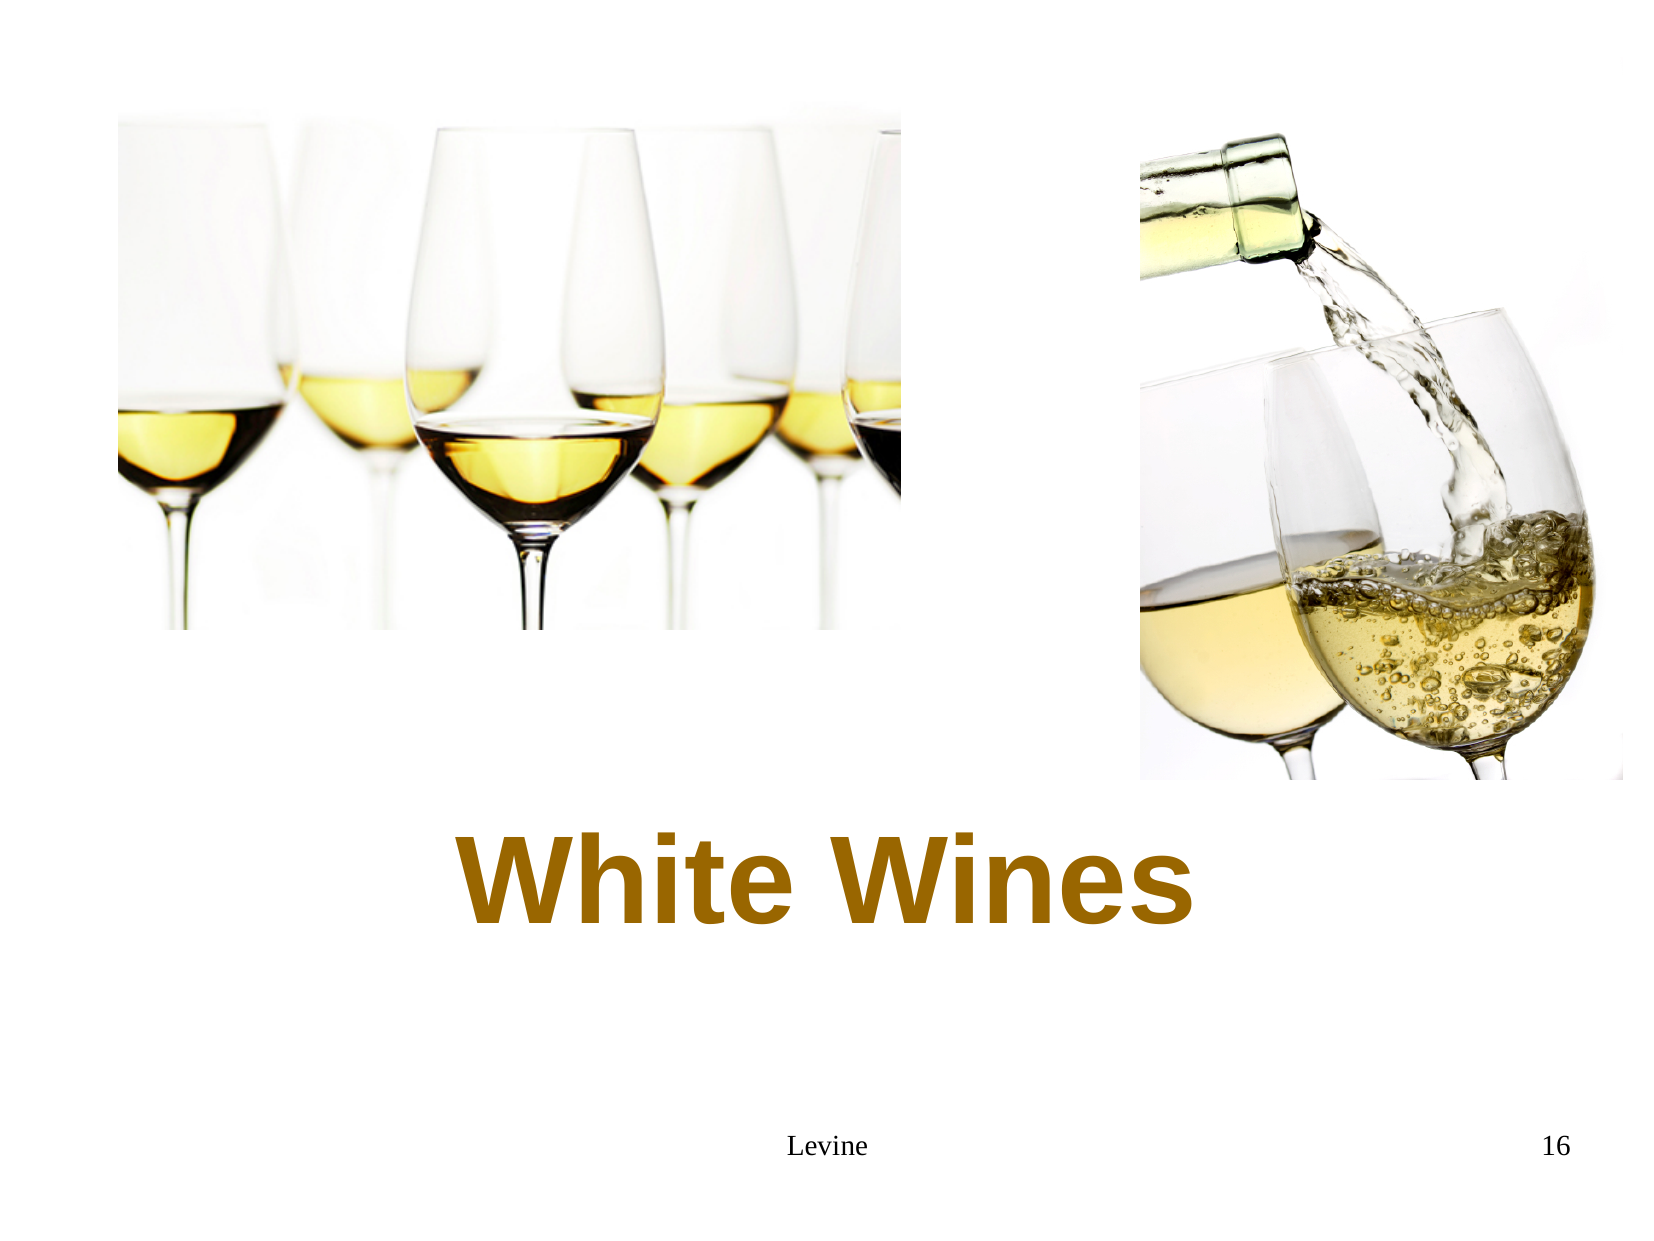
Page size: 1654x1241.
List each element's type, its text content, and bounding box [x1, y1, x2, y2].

picture [118, 83, 901, 631]
subtitle White Wines [82, 520, 1571, 1240]
picture [1140, 57, 1623, 781]
